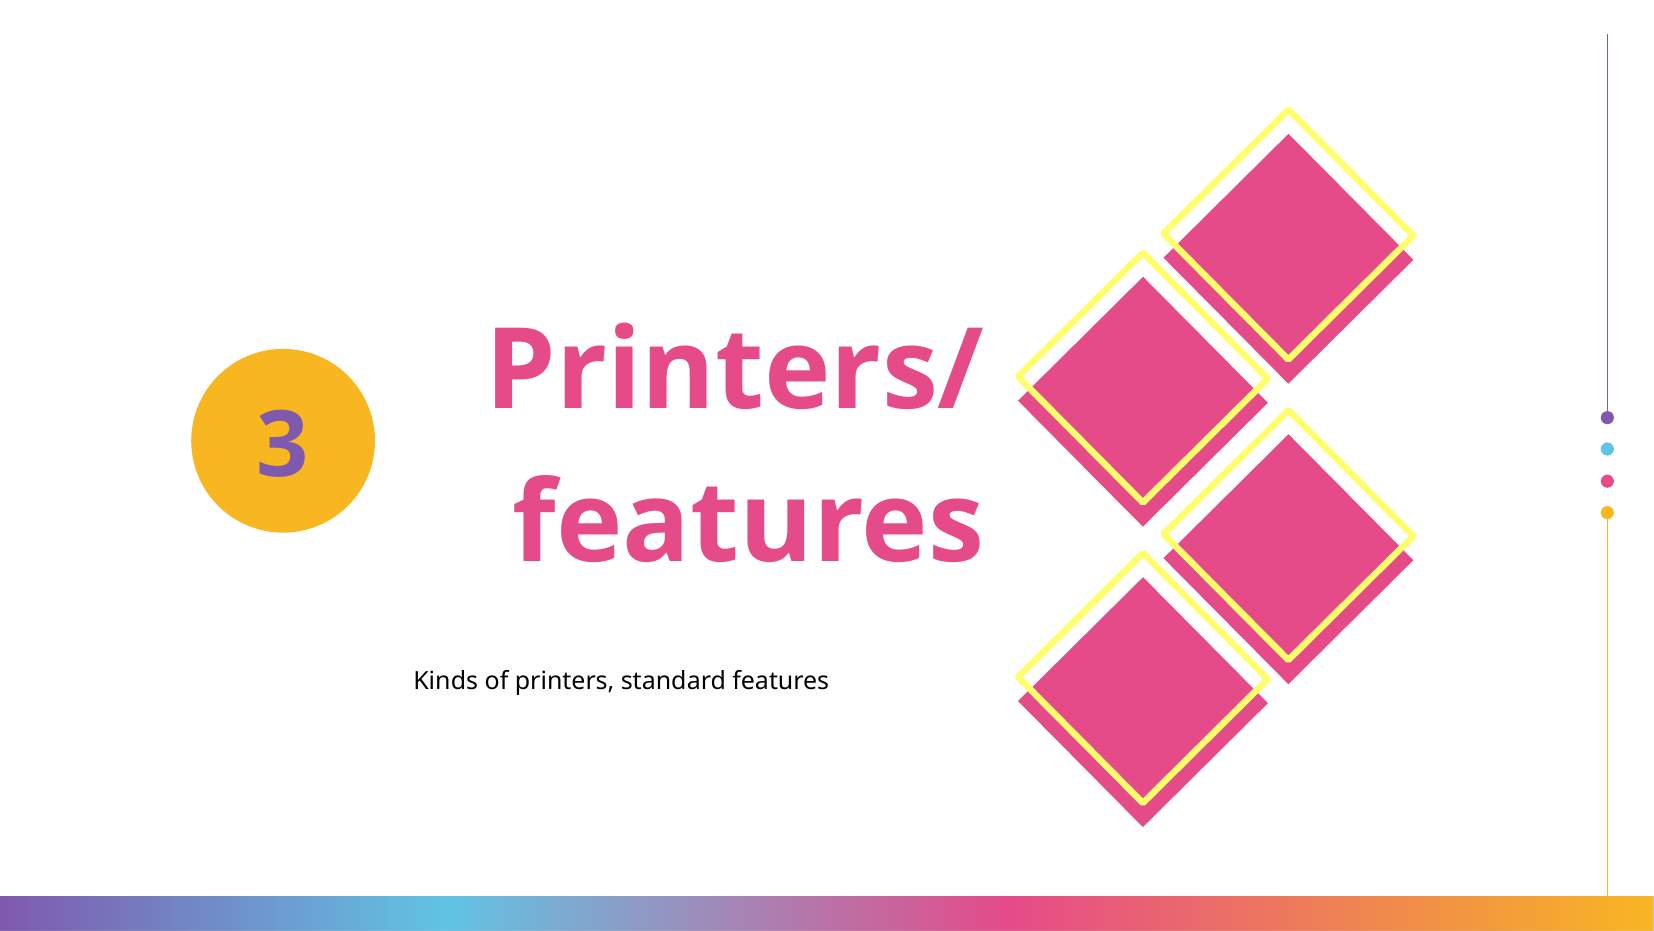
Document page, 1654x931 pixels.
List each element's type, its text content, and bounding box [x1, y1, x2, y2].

picture [0, 896, 1654, 931]
title Printers/features [318, 288, 985, 595]
text_box 3 [191, 348, 318, 533]
title Kinds of printers, standard features [413, 591, 900, 768]
